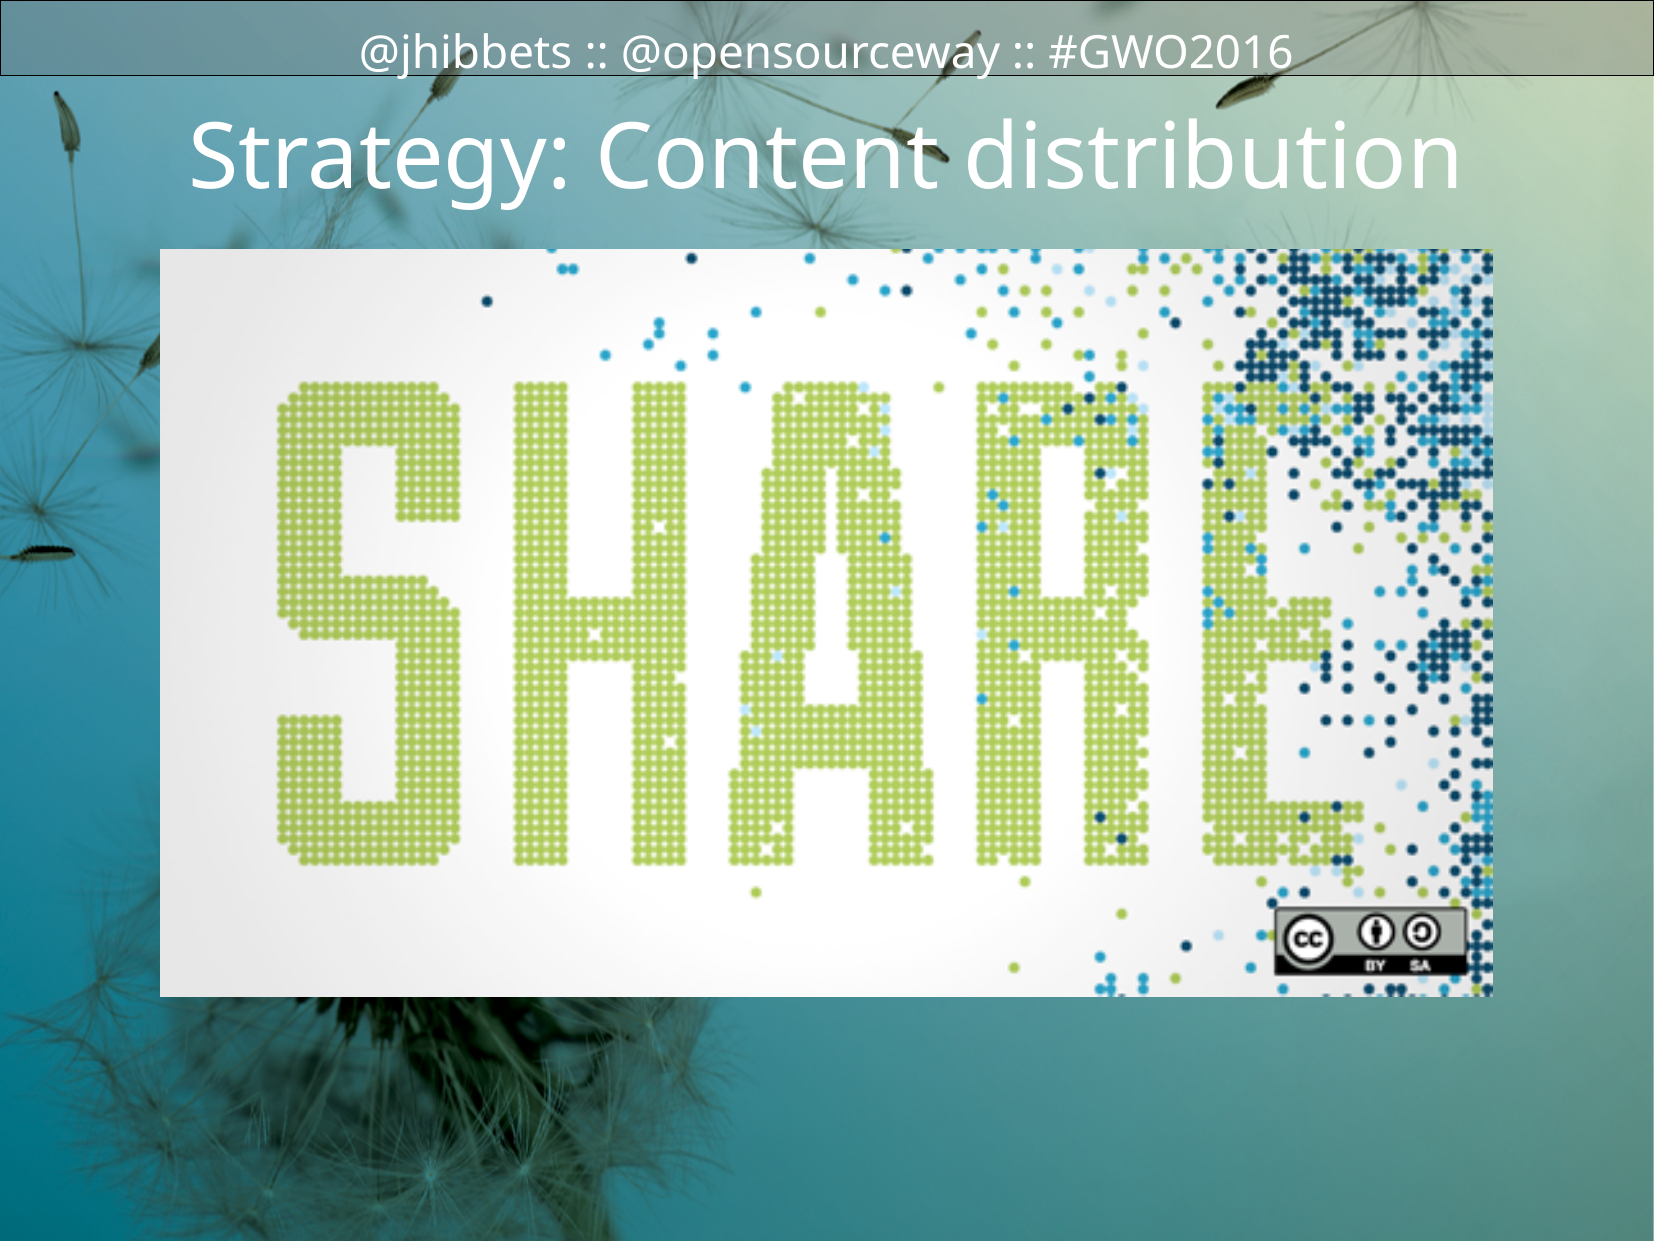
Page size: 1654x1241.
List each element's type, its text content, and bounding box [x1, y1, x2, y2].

title Strategy: Content distribution [82, 49, 1571, 257]
picture [0, 76, 1654, 1241]
